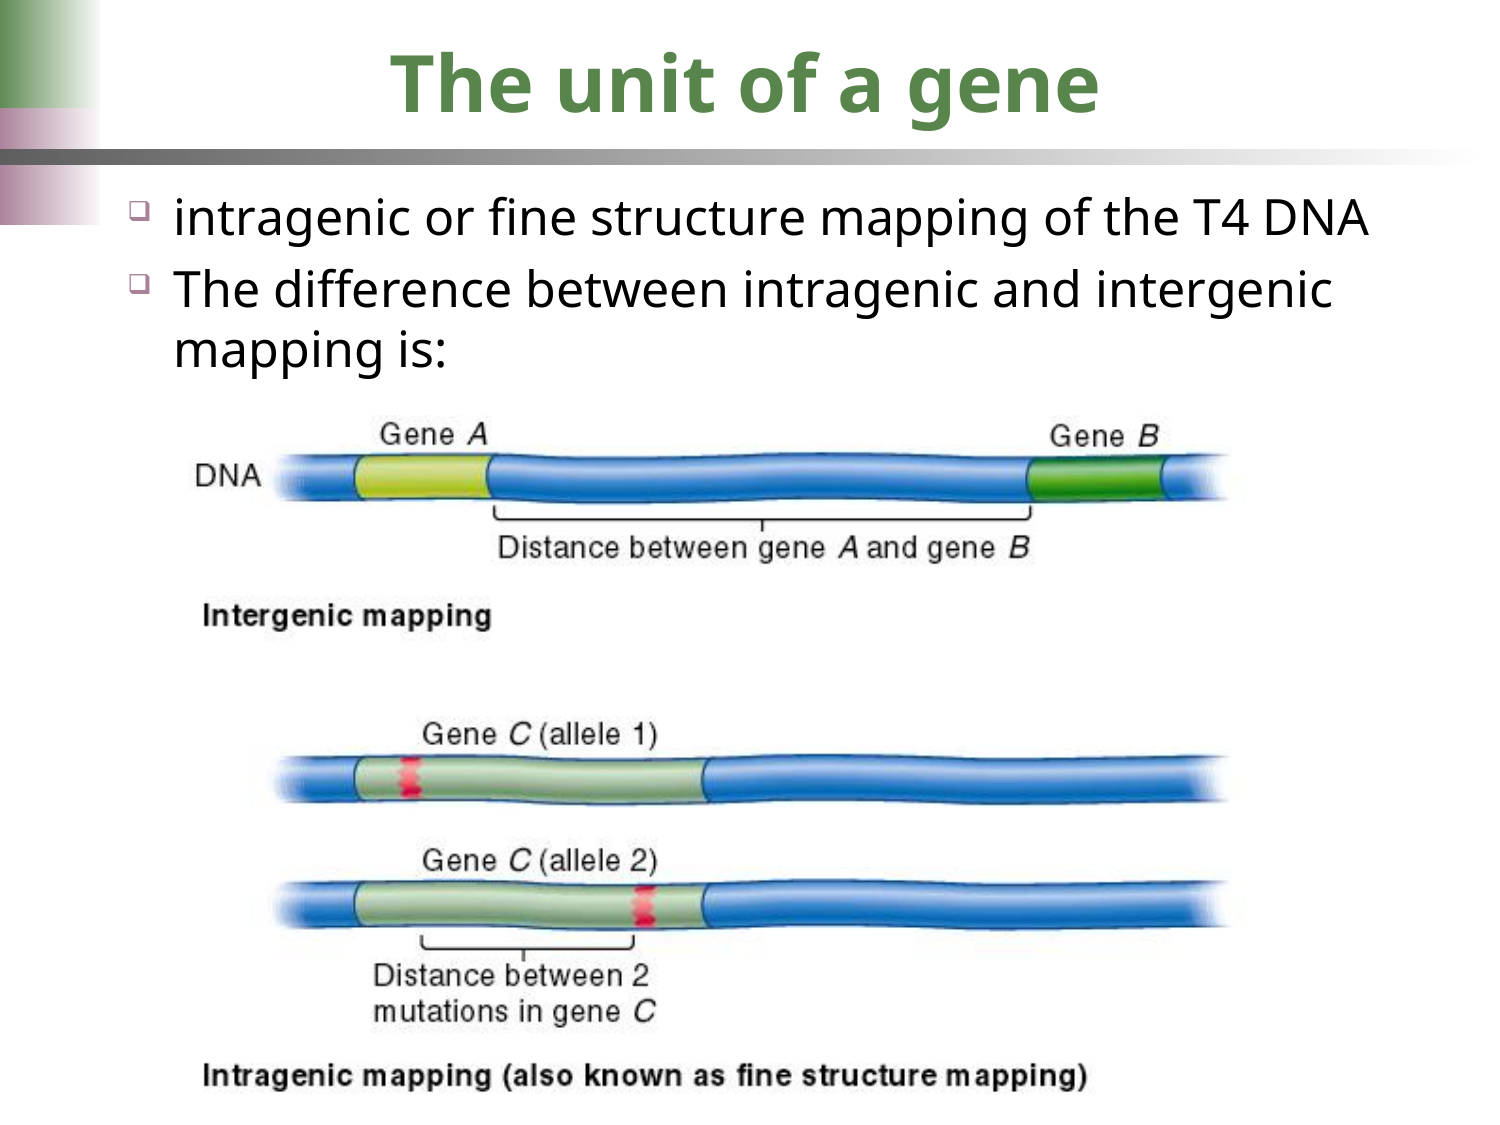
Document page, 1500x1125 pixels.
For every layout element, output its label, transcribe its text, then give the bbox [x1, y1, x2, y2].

title The unit of a gene [133, 24, 1359, 112]
picture [99, 415, 1326, 1125]
list intragenic or fine structure mapping of the T4 DNA The difference between intragenic and intergenic mapping is: [37, 112, 1500, 863]
